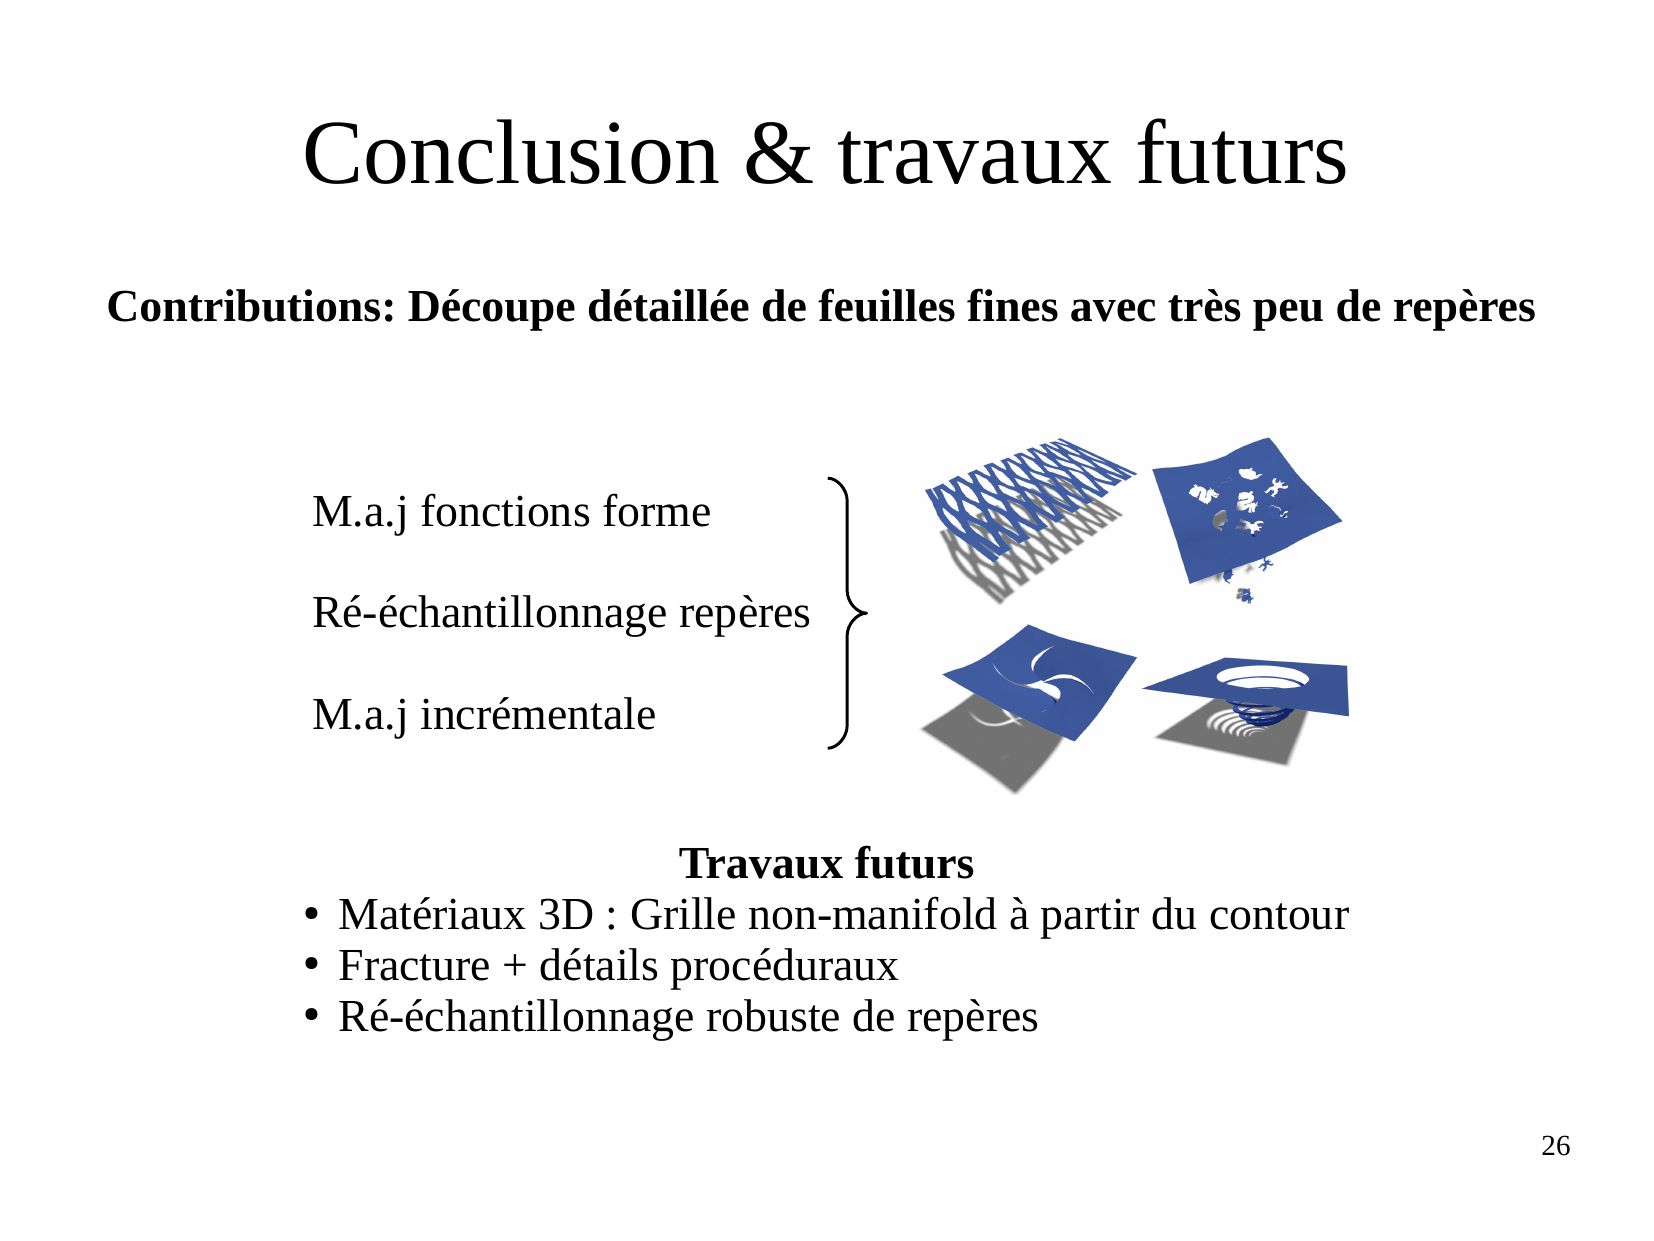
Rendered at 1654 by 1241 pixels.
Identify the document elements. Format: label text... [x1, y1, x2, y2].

text_box Contributions: Découpe détaillée de feuilles fines avec très peu de repères [91, 273, 1562, 340]
picture [918, 620, 1357, 796]
picture [918, 431, 1357, 607]
text_box M.a.j fonctions forme Ré-échantillonnage repères M.a.j incrémentale [297, 478, 847, 749]
title Conclusion & travaux futurs [82, 49, 1571, 257]
text_box Travaux futurs Matériaux 3D : Grille non-manifold à partir du contour Fracture + détails procéduraux Ré-échantillonnage robuste de repères [288, 830, 1365, 1101]
